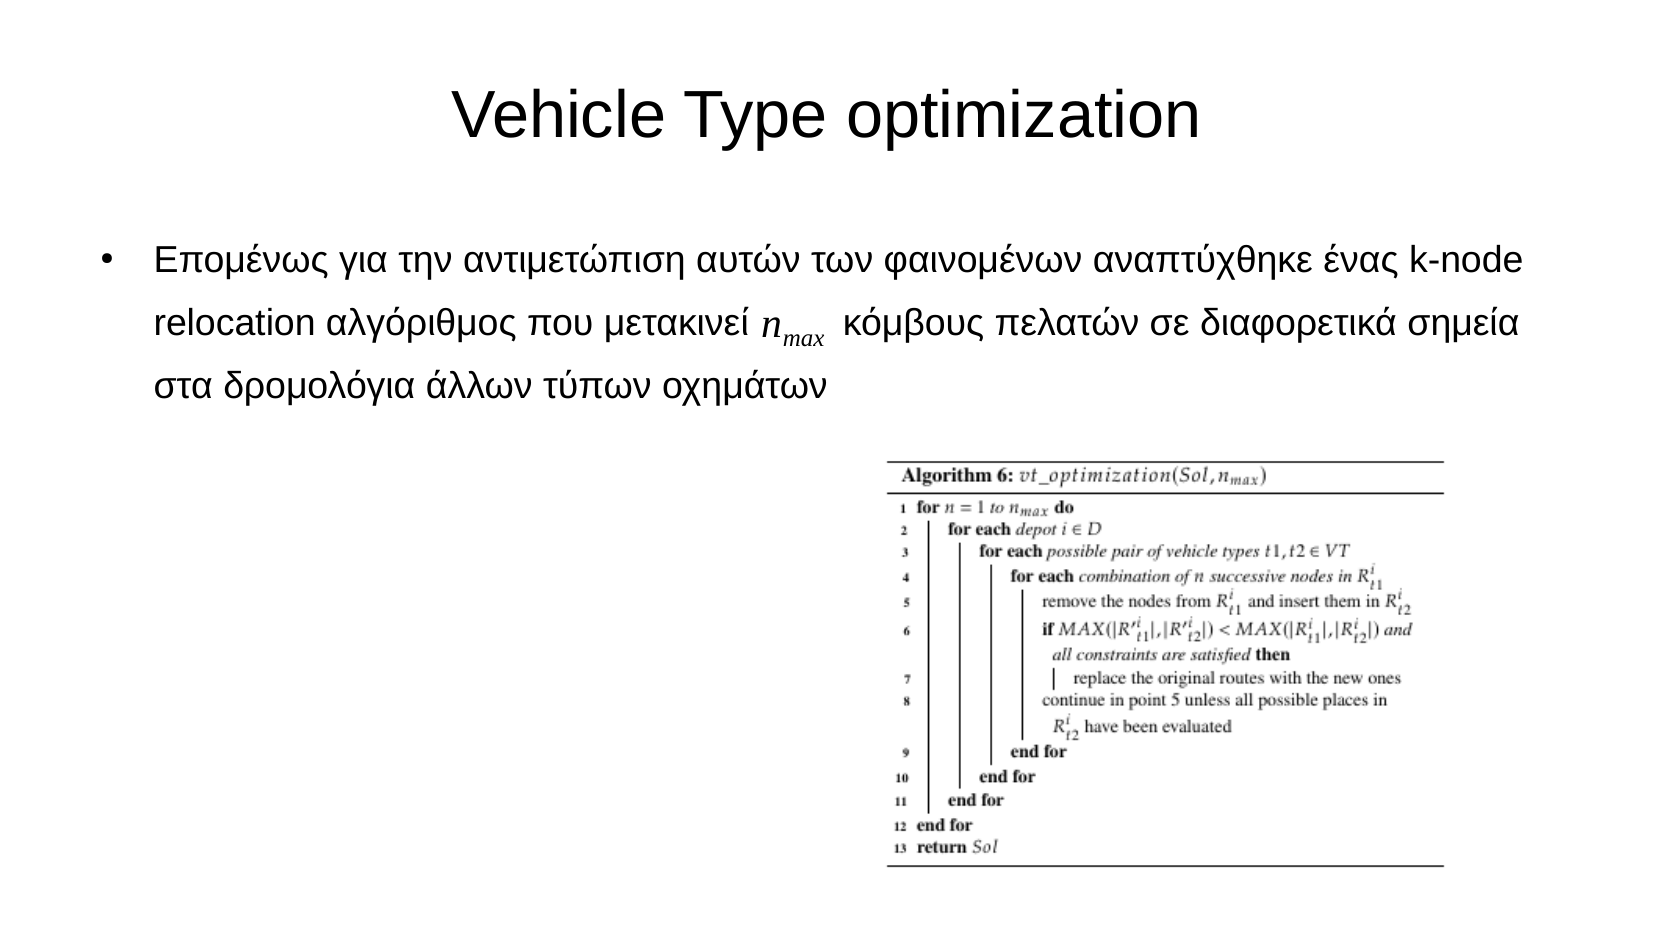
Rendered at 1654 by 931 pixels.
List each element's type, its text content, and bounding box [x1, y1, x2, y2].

list Επομένως για την αντιμετώπιση αυτών των φαινομένων αναπτύχθηκε ένας k-node relocation αλγόριθμος που μετακινεί κόμβους πελατών σε διαφορετικά σημεία στα δρομολόγια άλλων τύπων οχημάτων [82, 217, 1571, 901]
chart [759, 300, 826, 353]
picture [878, 449, 1463, 875]
title Vehicle Type optimization [82, 37, 1571, 193]
